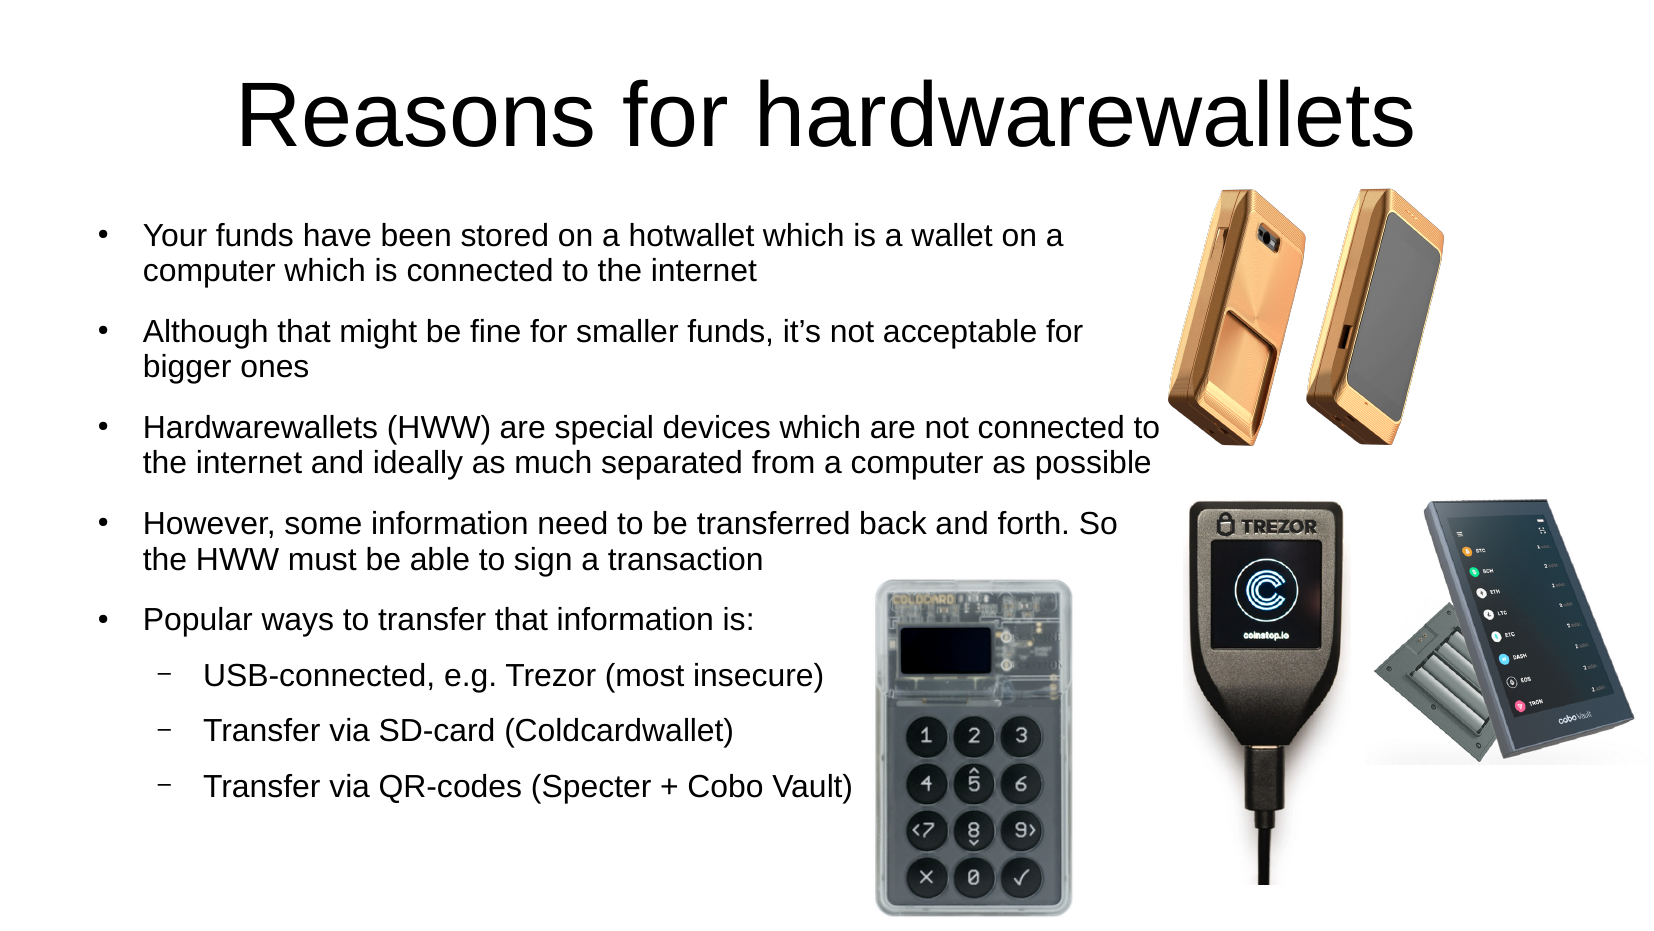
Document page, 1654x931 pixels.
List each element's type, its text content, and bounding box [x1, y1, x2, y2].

picture [1365, 479, 1649, 766]
picture [1183, 492, 1351, 886]
title Reasons for hardwarewallets [82, 37, 1571, 193]
list Your funds have been stored on a hotwallet which is a wallet on a computer which is connected to the internet Although that might be fine for smaller funds, it’s not acceptable for bigger ones Hardwarewallets (HWW) are special devices which are not connected to the internet and ideally as much separated from a computer as possible However, some information need to be transferred back and forth. So the HWW must be able to sign a transaction Popular ways to transfer that information is: USB-connected, e.g. Trezor (most insecure) Transfer via SD-card (Coldcardwallet) Transfer via QR-codes (Specter + Cobo Vault) [82, 217, 1171, 841]
picture [855, 564, 1087, 931]
picture [1140, 179, 1471, 453]
